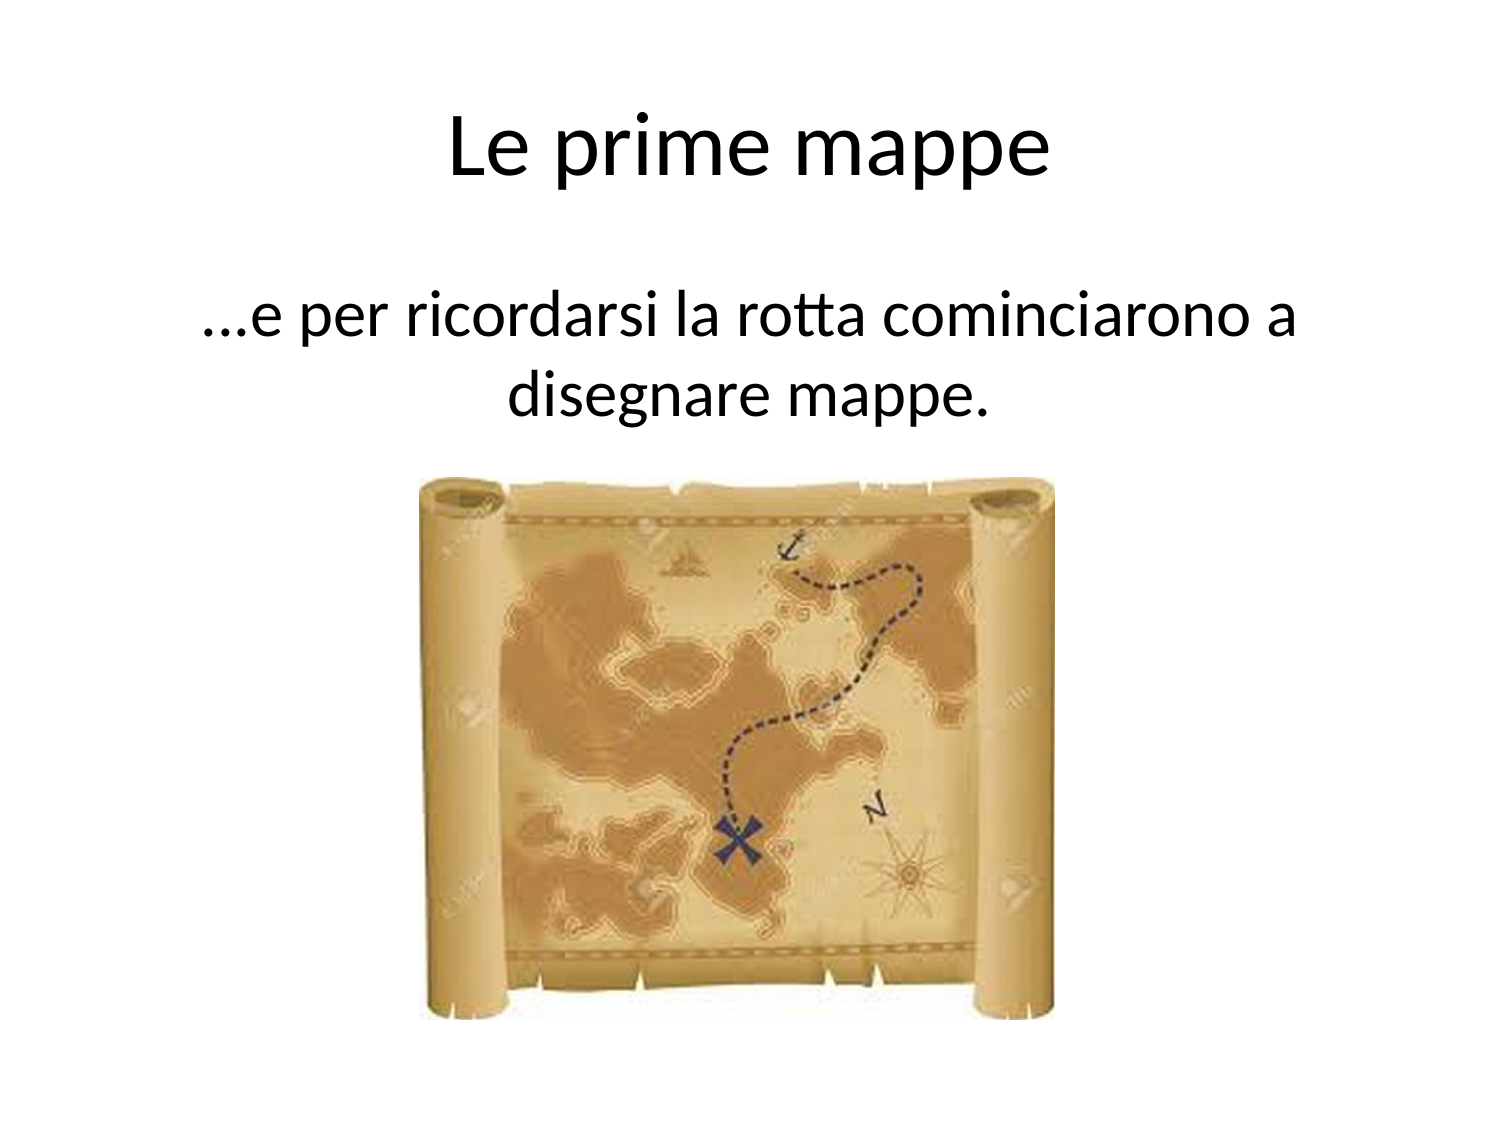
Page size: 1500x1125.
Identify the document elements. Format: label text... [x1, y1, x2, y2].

list ...e per ricordarsi la rotta cominciarono a disegnare mappe. [75, 262, 1425, 1005]
title Le prime mappe [75, 45, 1425, 233]
picture [419, 477, 1055, 1020]
